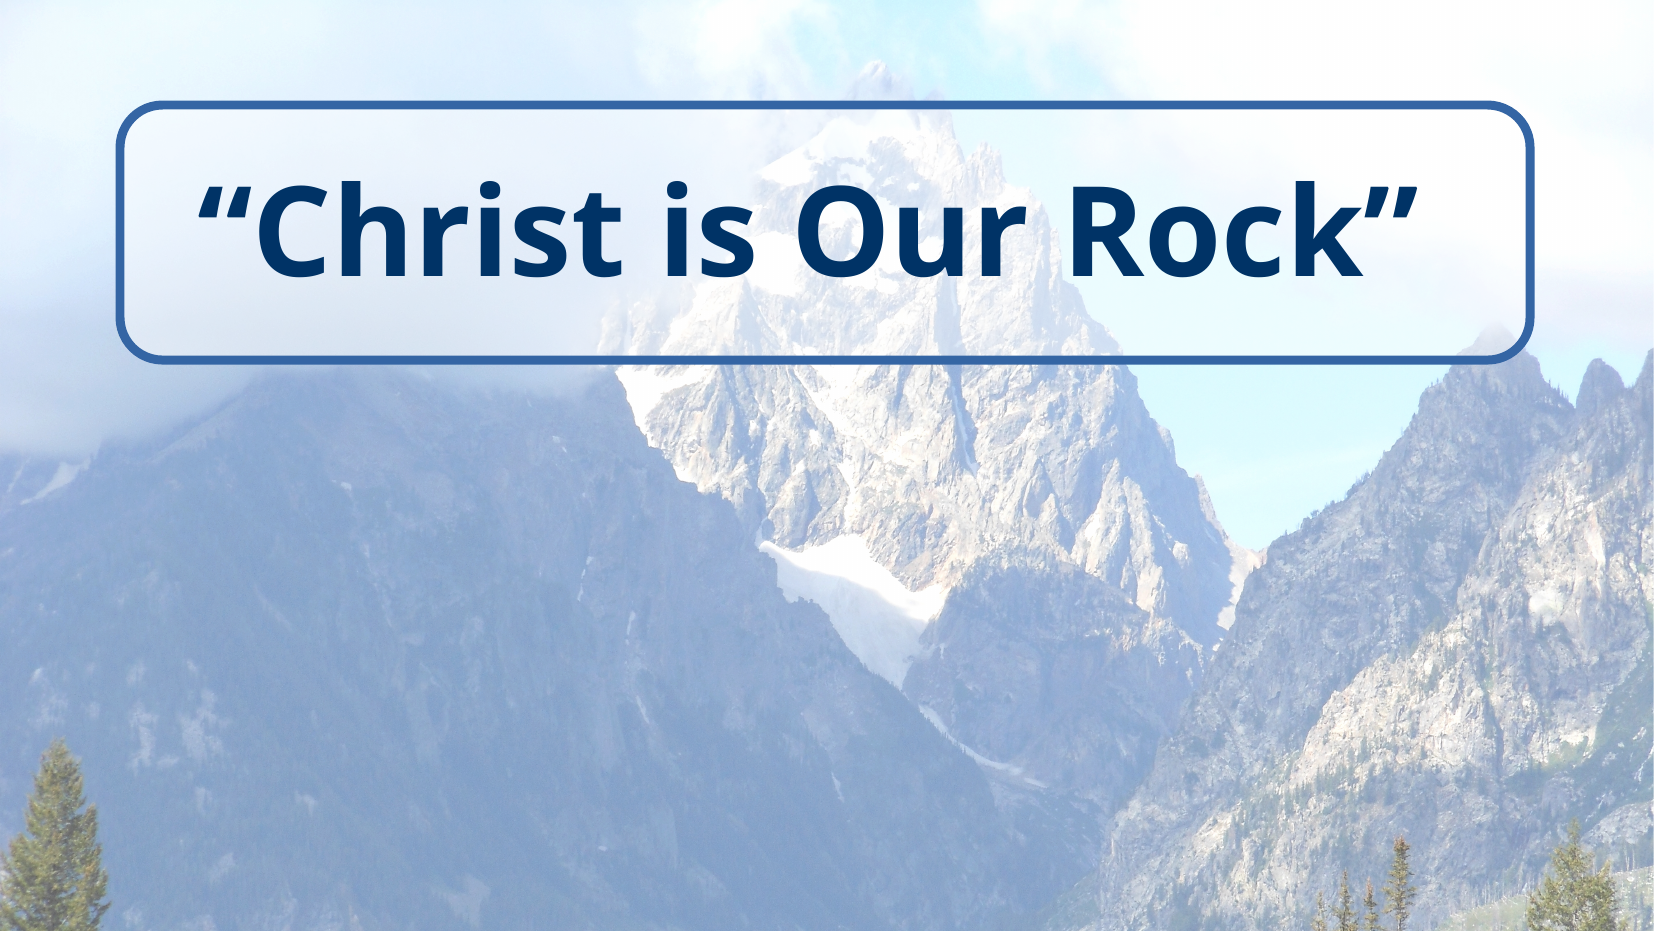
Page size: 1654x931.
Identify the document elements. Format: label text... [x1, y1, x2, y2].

text_box [122, 105, 1528, 134]
text_box [122, 331, 1528, 361]
text_box “Christ is Our Rock” [75, 134, 1576, 331]
picture [0, 0, 1654, 931]
